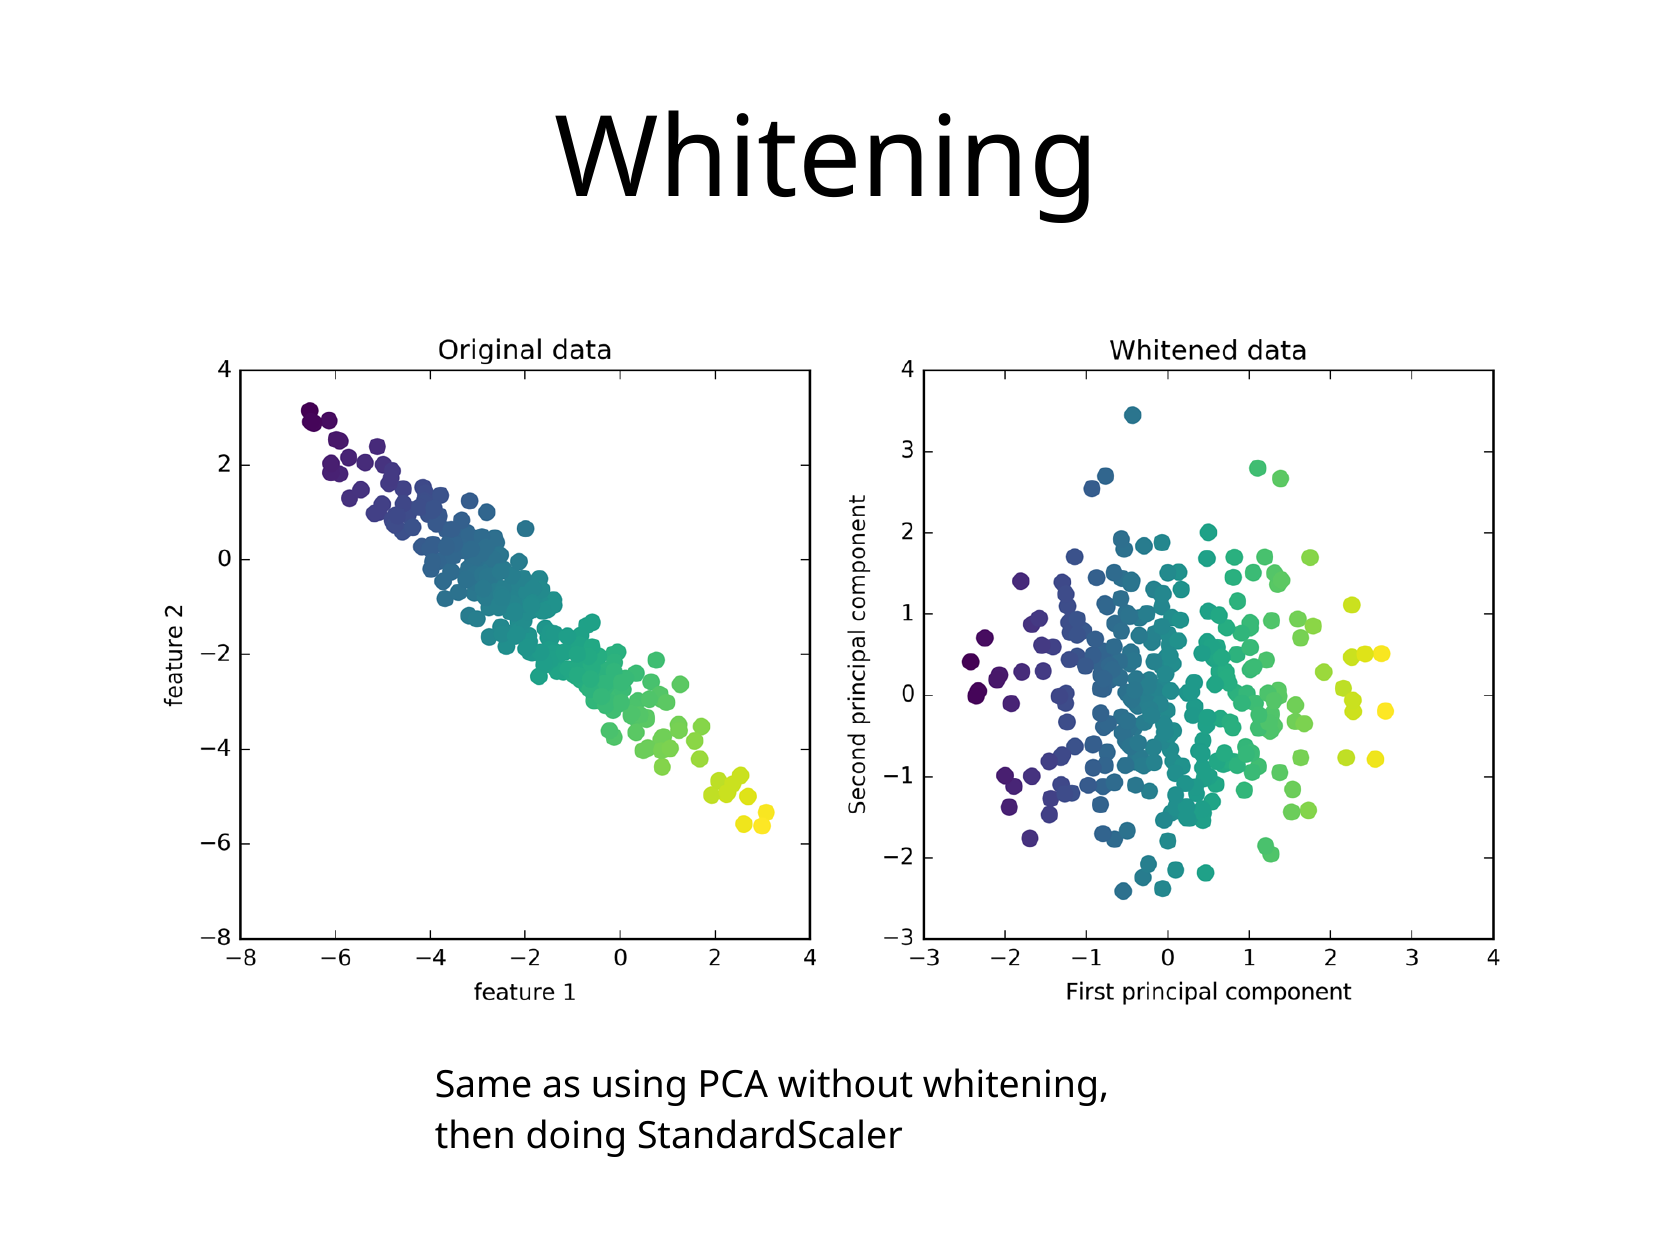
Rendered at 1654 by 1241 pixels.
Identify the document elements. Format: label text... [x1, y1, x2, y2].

picture [148, 322, 1516, 1021]
text_box Same as using PCA without whitening, then doing StandardScaler [420, 1050, 1201, 1141]
title Whitening [82, 49, 1571, 257]
